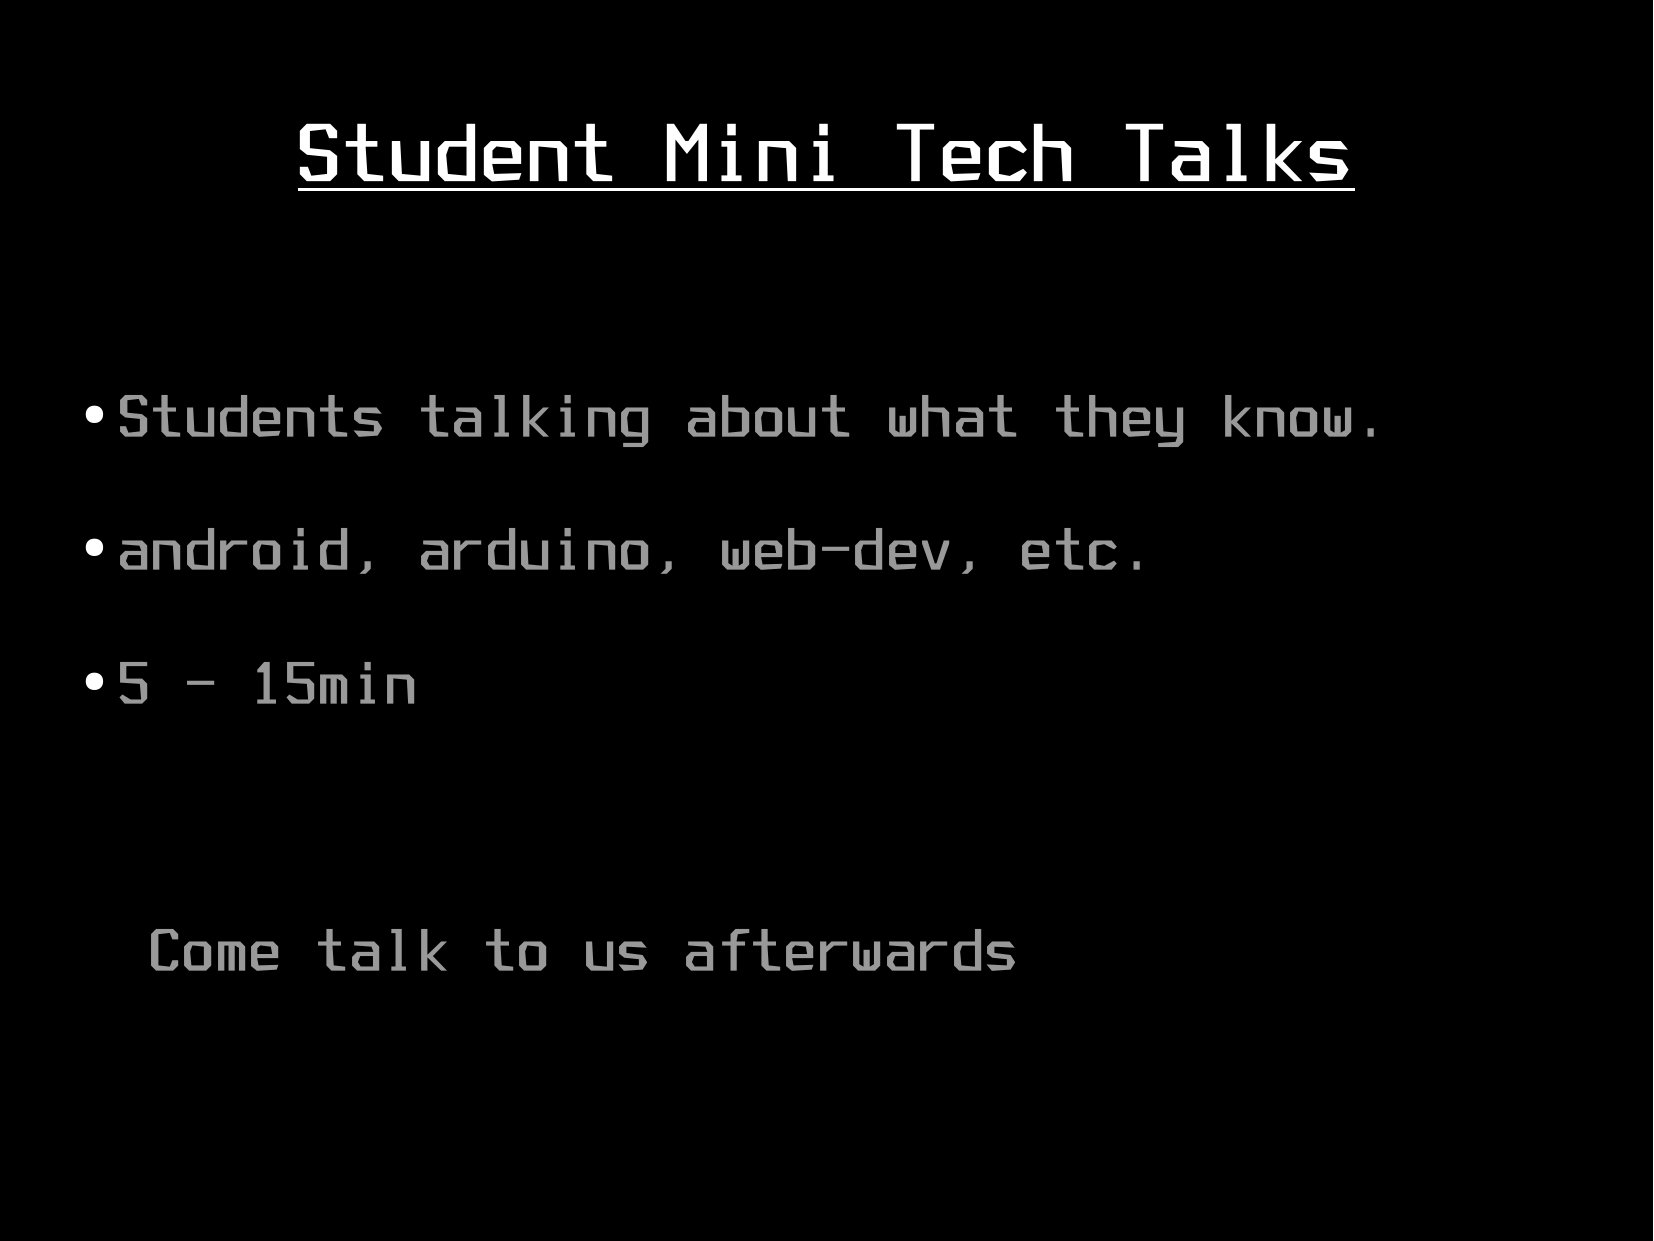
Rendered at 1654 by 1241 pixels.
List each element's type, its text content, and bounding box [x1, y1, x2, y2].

title Student Mini Tech Talks [82, 49, 1571, 257]
subtitle Students talking about what they know. android, arduino, web-dev, etc. 5 - 15min Come talk to us afterwards [82, 290, 1571, 1010]
